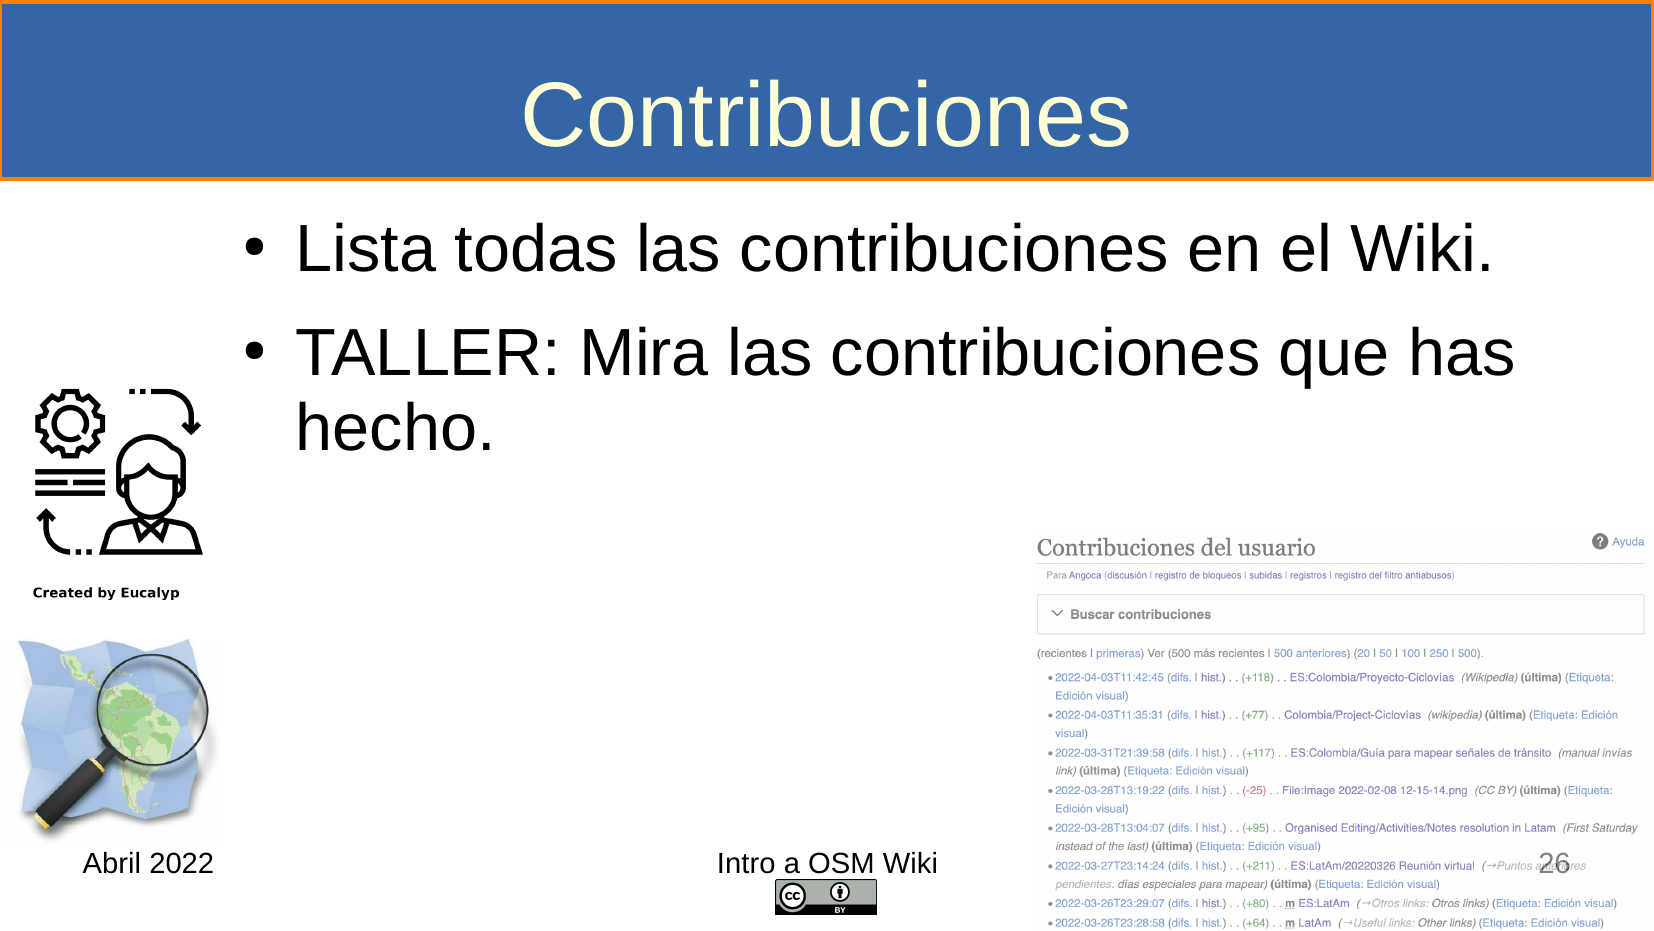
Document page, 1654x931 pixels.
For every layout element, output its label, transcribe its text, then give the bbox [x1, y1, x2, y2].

picture [1027, 525, 1654, 931]
picture [11, 386, 226, 601]
list Lista todas las contribuciones en el Wiki. TALLER: Mira las contribuciones que has hecho. [225, 210, 1609, 751]
title Contribuciones [82, 37, 1571, 193]
picture [0, 623, 226, 849]
picture [775, 879, 877, 915]
